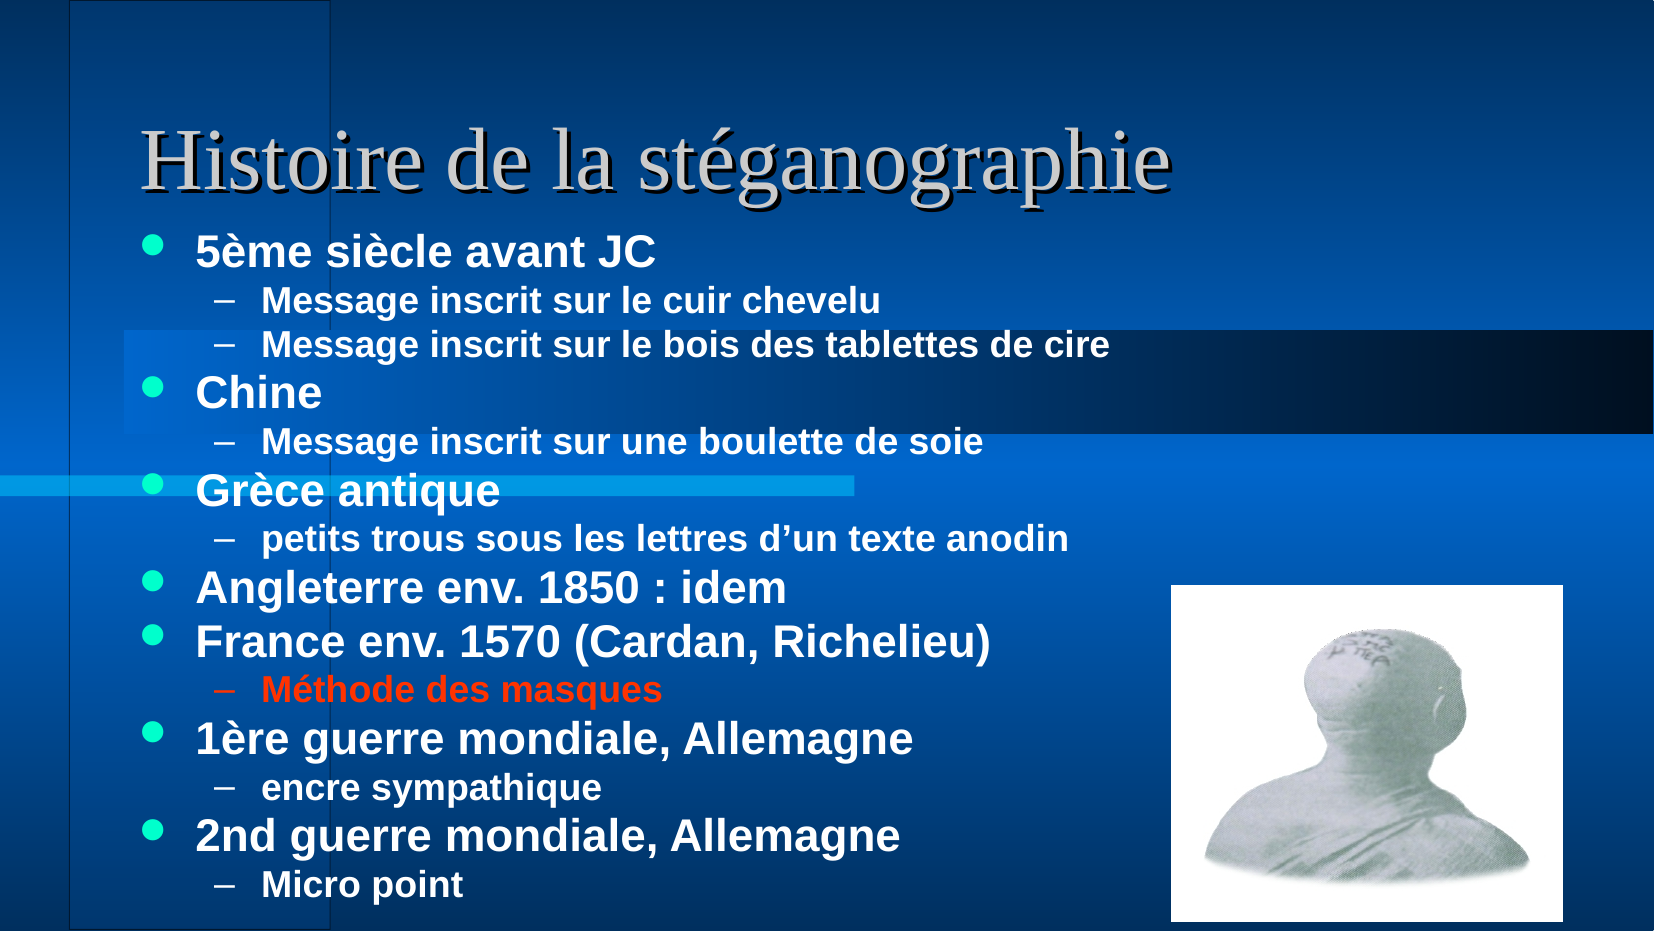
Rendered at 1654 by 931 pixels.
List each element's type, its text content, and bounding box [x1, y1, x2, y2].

picture [1171, 585, 1563, 922]
list 5ème siècle avant JC Message inscrit sur le cuir chevelu Message inscrit sur le bois des tablettes de cire Chine Message inscrit sur une boulette de soie Grèce antique petits trous sous les lettres d’un texte anodin Angleterre env. 1850 : idem France env. 1570 (Cardan, Richelieu) Méthode des masques 1ère guerre mondiale, Allemagne encre sympathique 2nd guerre mondiale, Allemagne Micro point [124, 227, 1530, 922]
title Histoire de la stéganographie [124, 82, 1530, 227]
